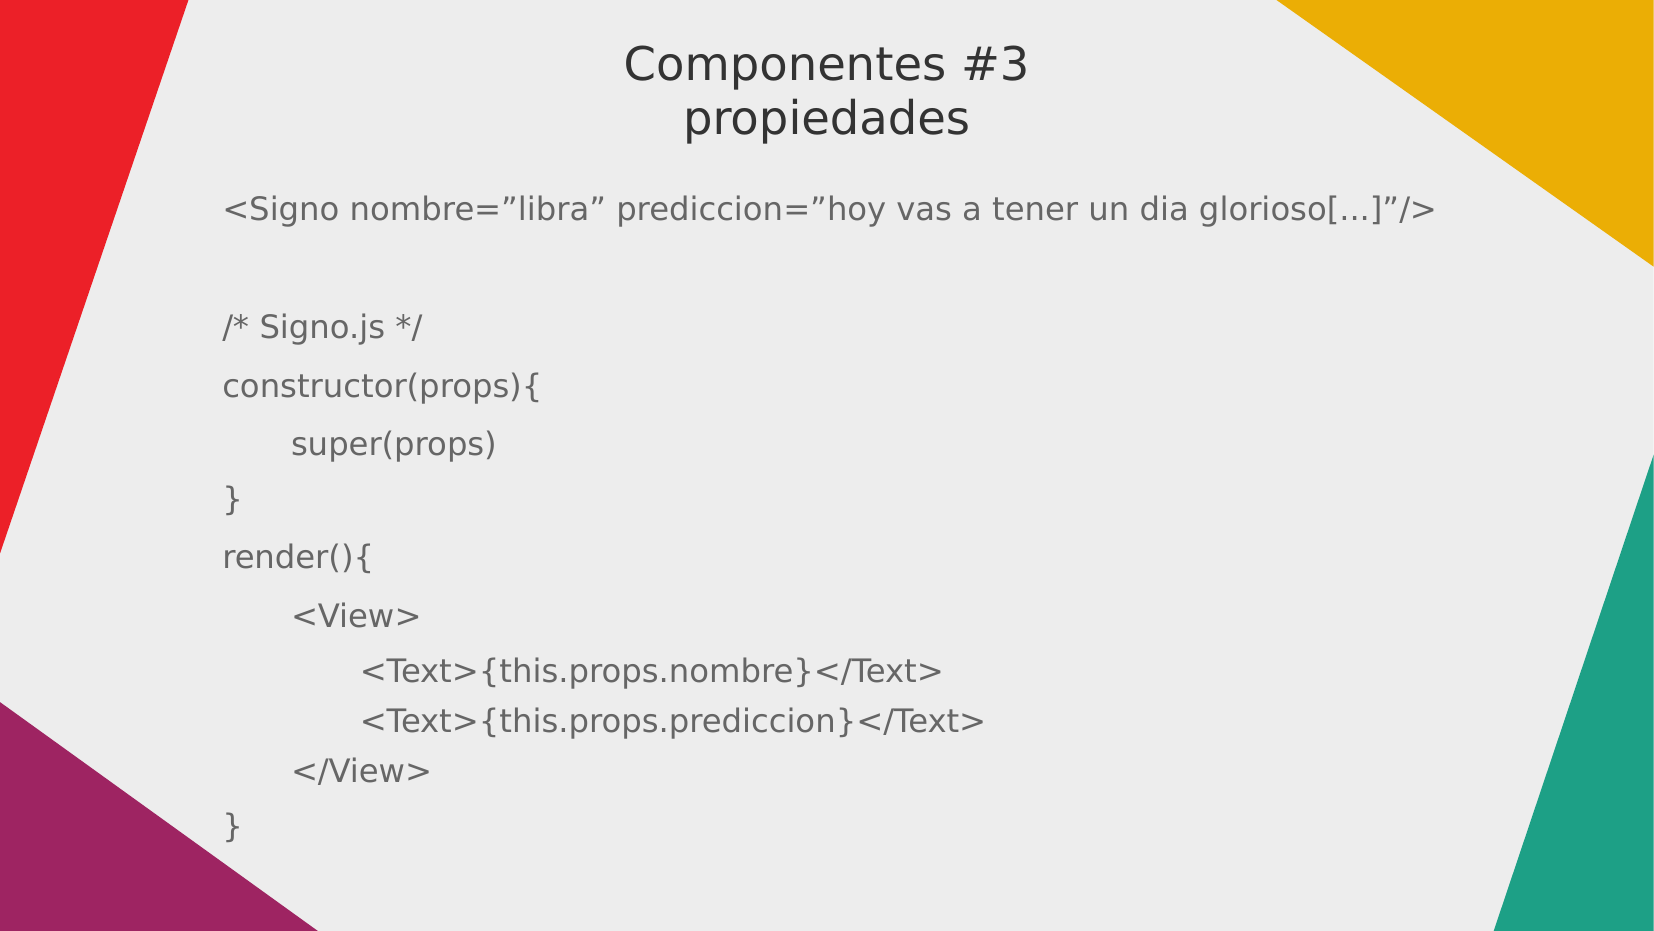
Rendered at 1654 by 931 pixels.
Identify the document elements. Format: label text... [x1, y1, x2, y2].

list <Signo nombre=”libra” prediccion=”hoy vas a tener un dia glorioso[...]”/> /* Signo.js */ constructor(props){ super(props) } render(){ <View> <Text>{this.props.nombre}</Text> <Text>{this.props.prediccion}</Text> </View> } [153, 190, 1578, 851]
title Componentes #3 propiedades [114, 17, 1539, 166]
